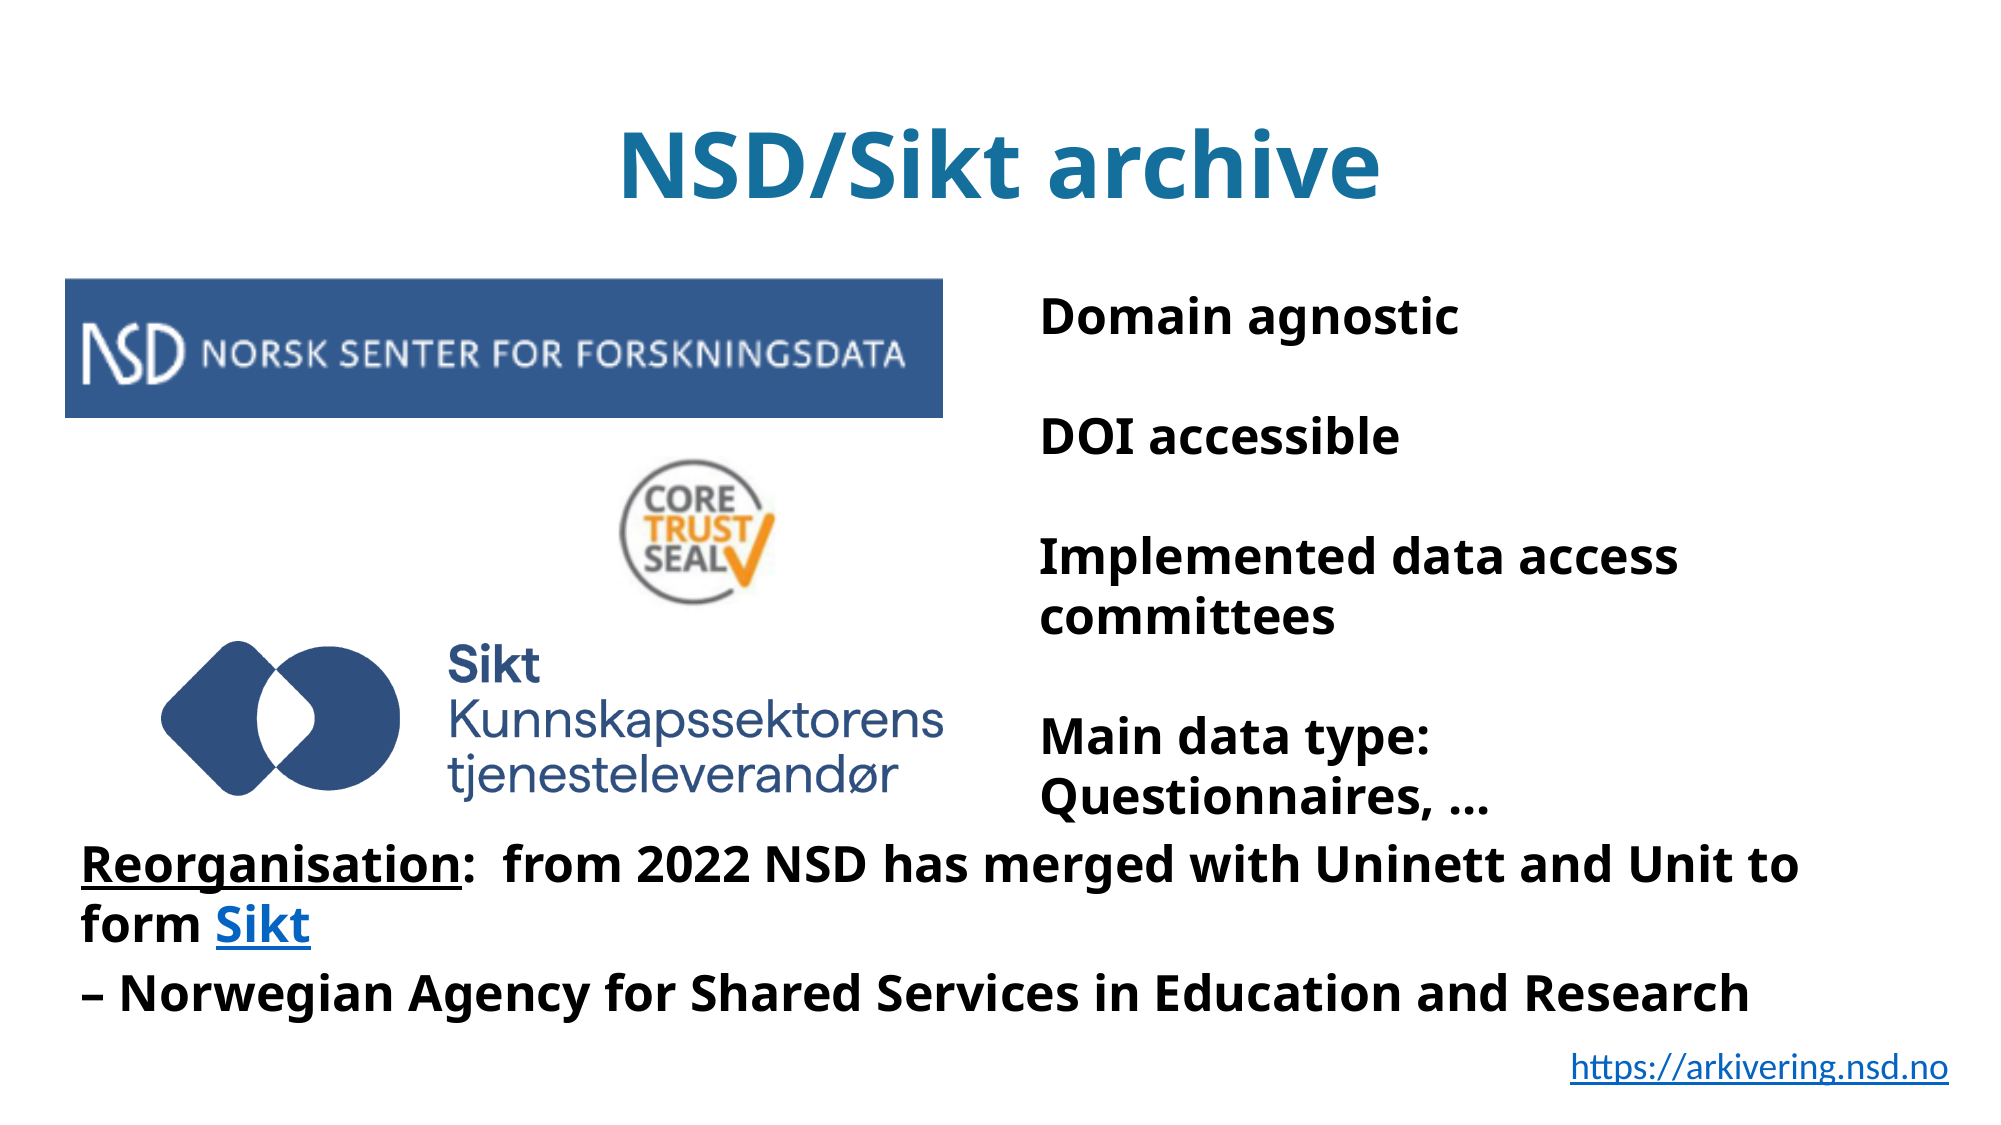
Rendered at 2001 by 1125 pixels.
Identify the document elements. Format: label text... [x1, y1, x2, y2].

text_box Reorganisation: from 2022 NSD has merged with Uninett and Unit to form Sikt – Norwegian Agency for Shared Services in Education and Research [65, 825, 1863, 1029]
title NSD/Sikt archive [137, 59, 1863, 278]
text_box https://arkivering.nsd.no [1555, 1034, 1970, 1095]
text_box Domain agnostic DOI accessible Implemented data access committees Main data type: Questionnaires, ... [1024, 277, 1889, 833]
picture [65, 277, 943, 418]
picture [593, 455, 788, 619]
picture [161, 641, 943, 802]
